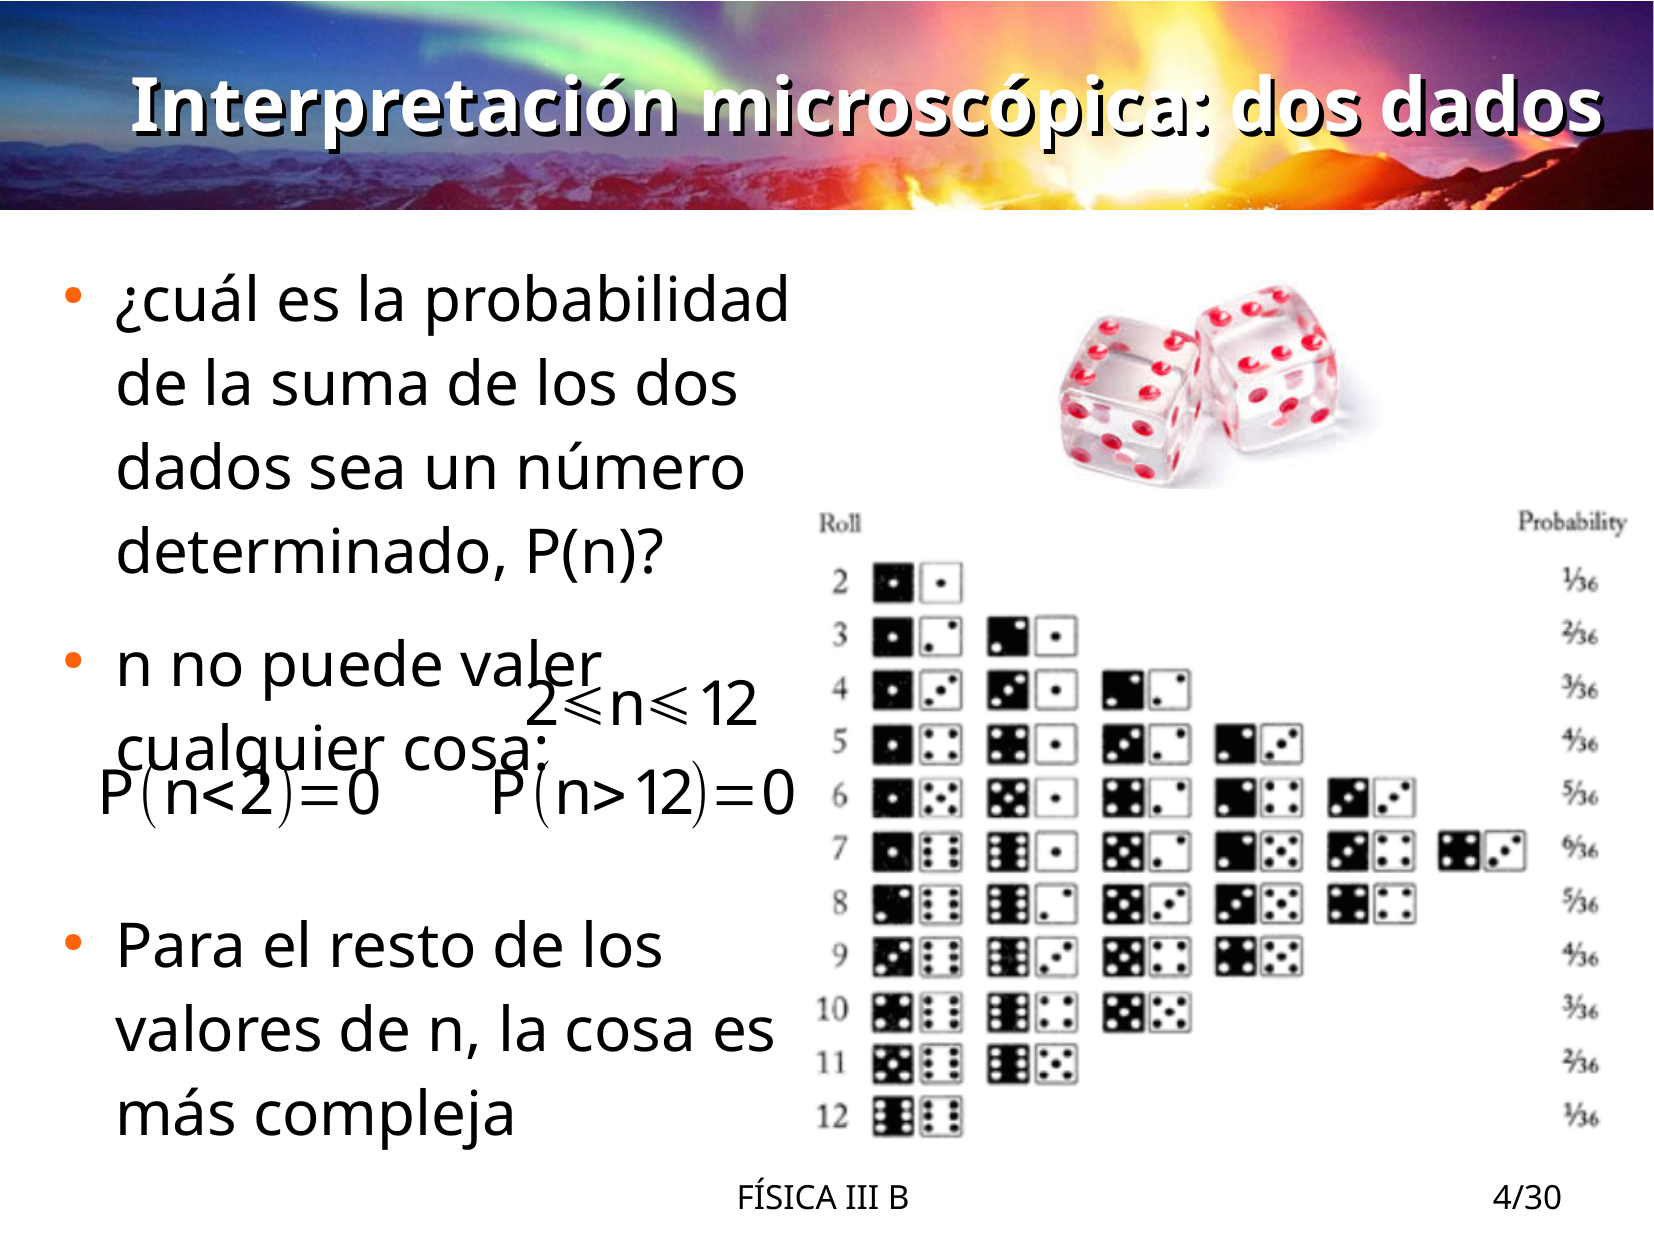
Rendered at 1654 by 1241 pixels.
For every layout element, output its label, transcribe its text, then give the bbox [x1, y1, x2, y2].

picture [0, 1, 1654, 210]
picture [778, 242, 1642, 1151]
chart [518, 665, 757, 742]
list ¿cuál es la probabilidad de la suma de los dos dados sea un número determinado, P(n)? n no puede valer cualquier cosa: Para el resto de los valores de n, la cosa es más compleja [45, 255, 807, 1156]
chart [91, 755, 811, 834]
title Interpretación microscópica: dos dados [45, 15, 1606, 191]
